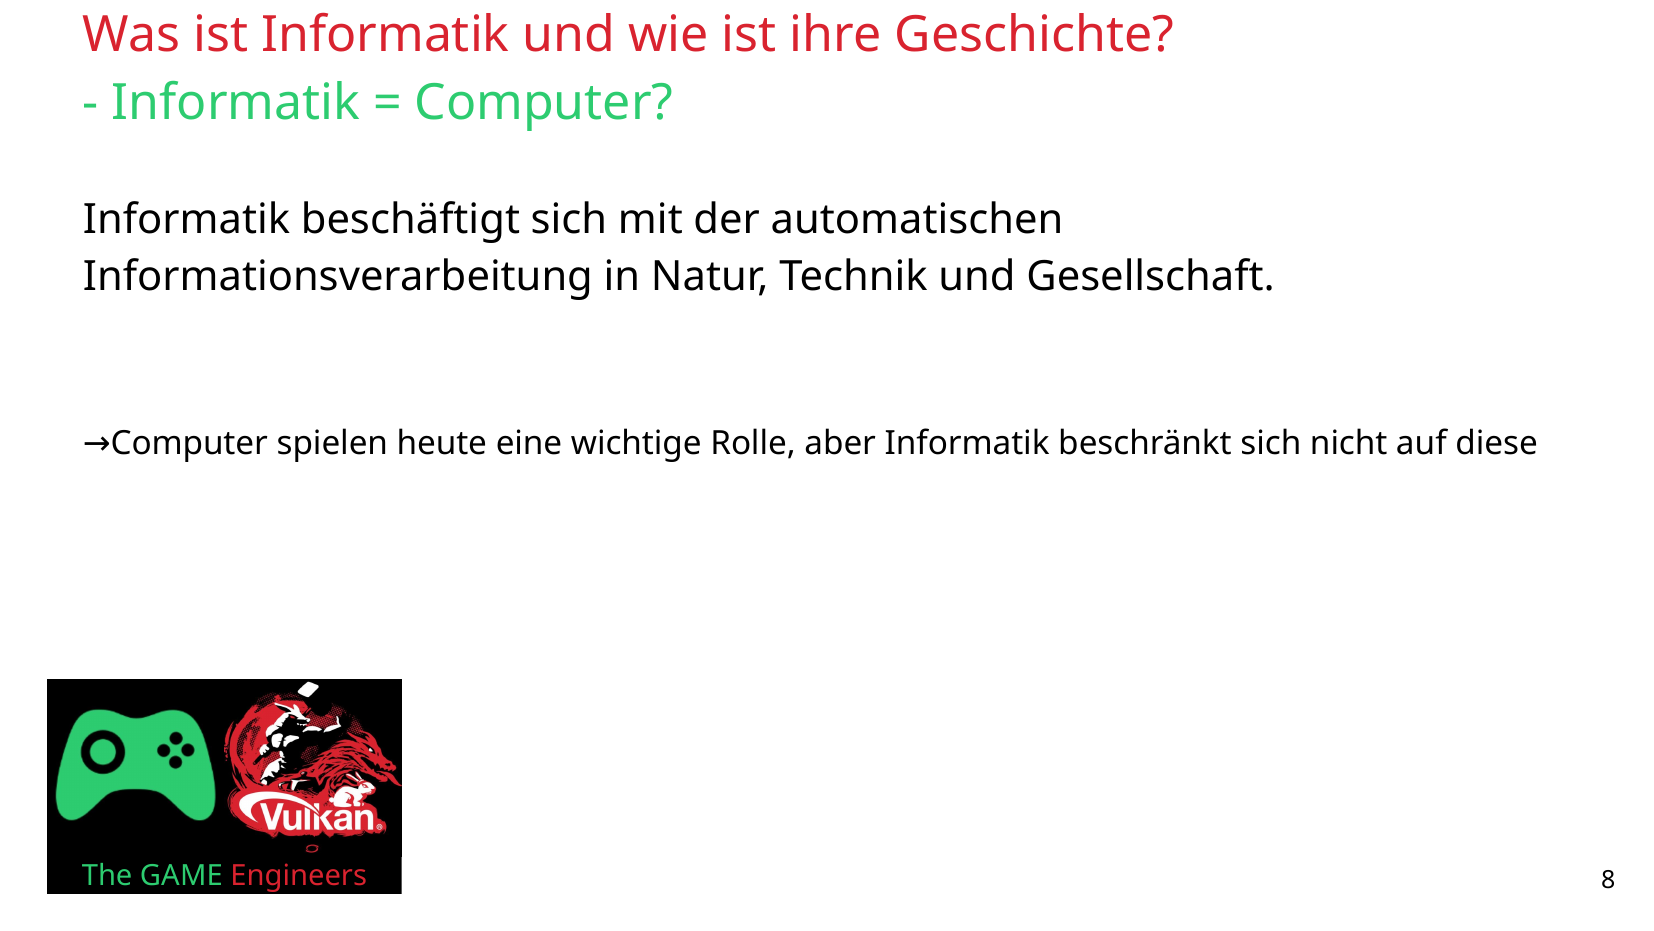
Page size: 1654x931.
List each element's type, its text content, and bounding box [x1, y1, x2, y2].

picture [47, 679, 402, 857]
list Informatik beschäftigt sich mit der automatischen Informationsverarbeitung in Natur, Technik und Gesellschaft. →Computer spielen heute eine wichtige Rolle, aber Informatik beschränkt sich nicht auf diese [82, 188, 1572, 626]
title Was ist Informatik und wie ist ihre Geschichte? - Informatik = Computer? [82, 7, 1571, 125]
